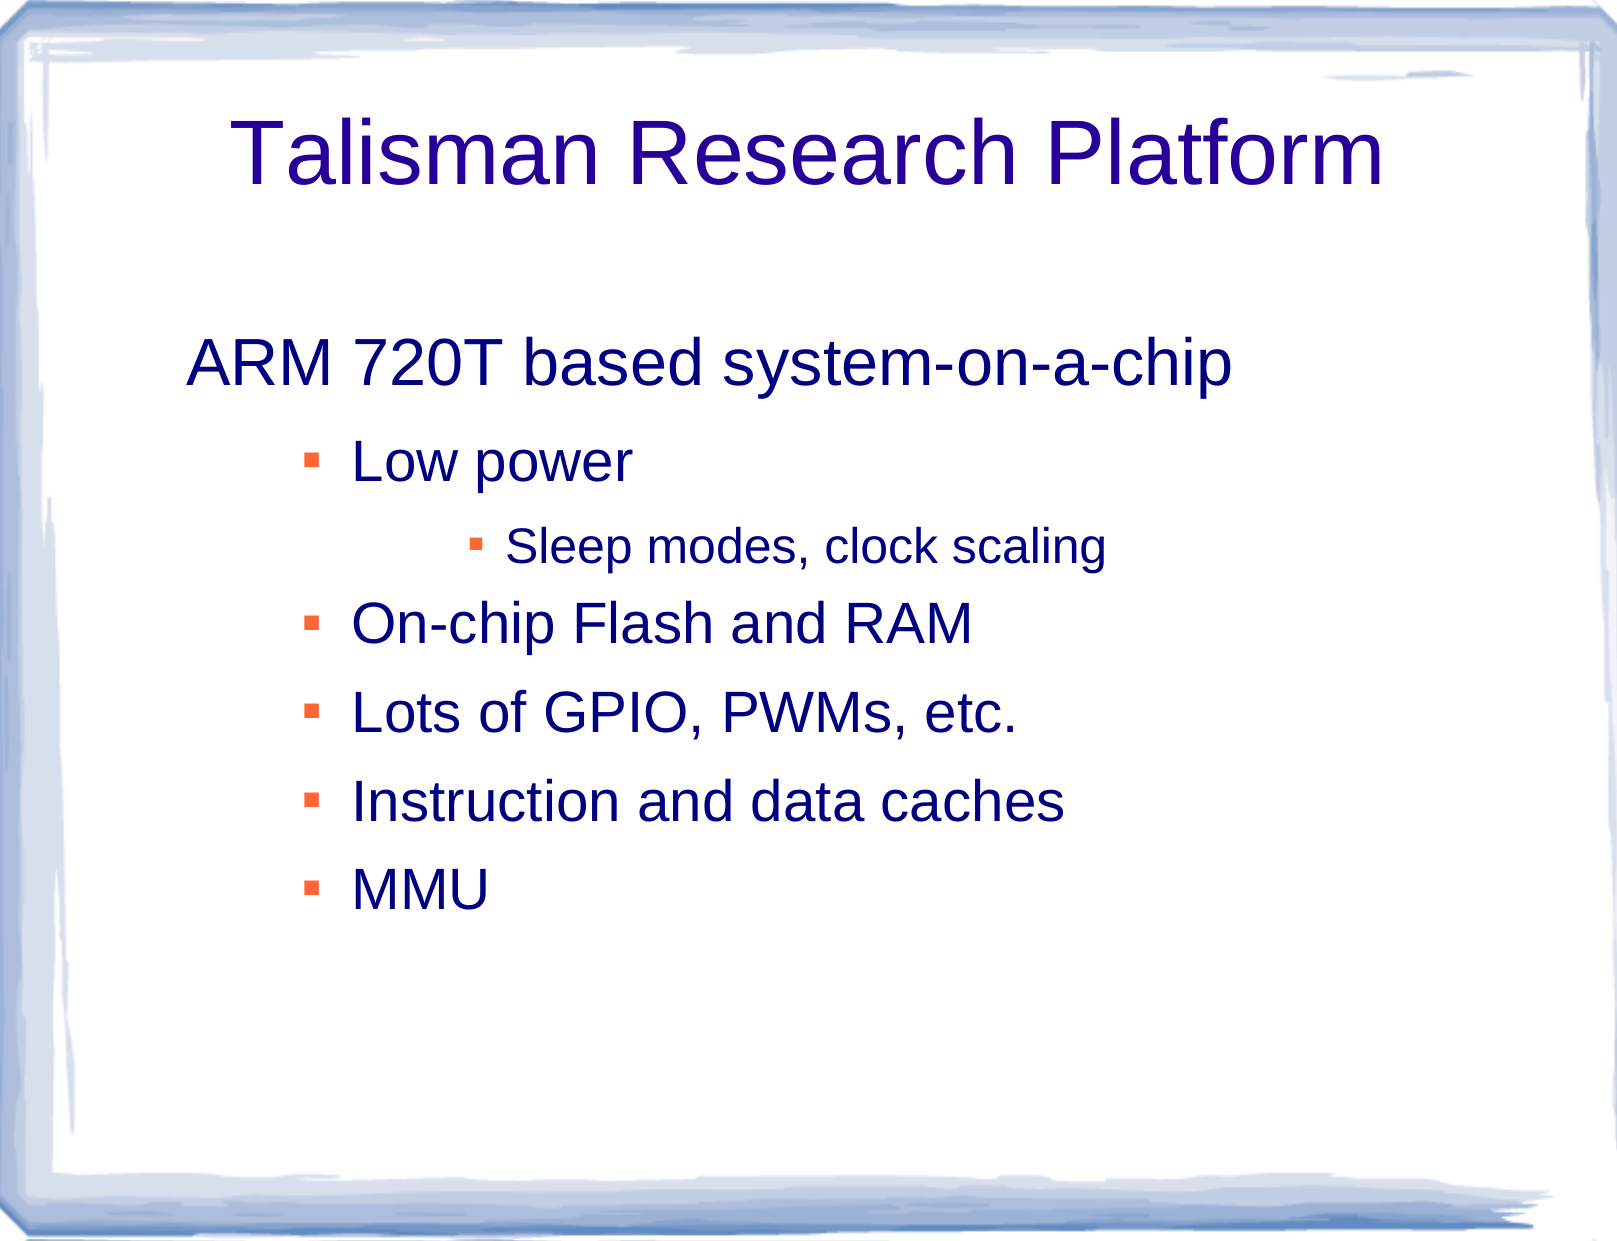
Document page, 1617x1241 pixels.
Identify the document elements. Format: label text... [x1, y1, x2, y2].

list ARM 720T based system-on-a-chip Low power Sleep modes, clock scaling On-chip Flash and RAM Lots of GPIO, PWMs, etc. Instruction and data caches MMU [115, 324, 1537, 1005]
title Talisman Research Platform [80, 49, 1537, 257]
picture [0, 0, 1617, 1241]
